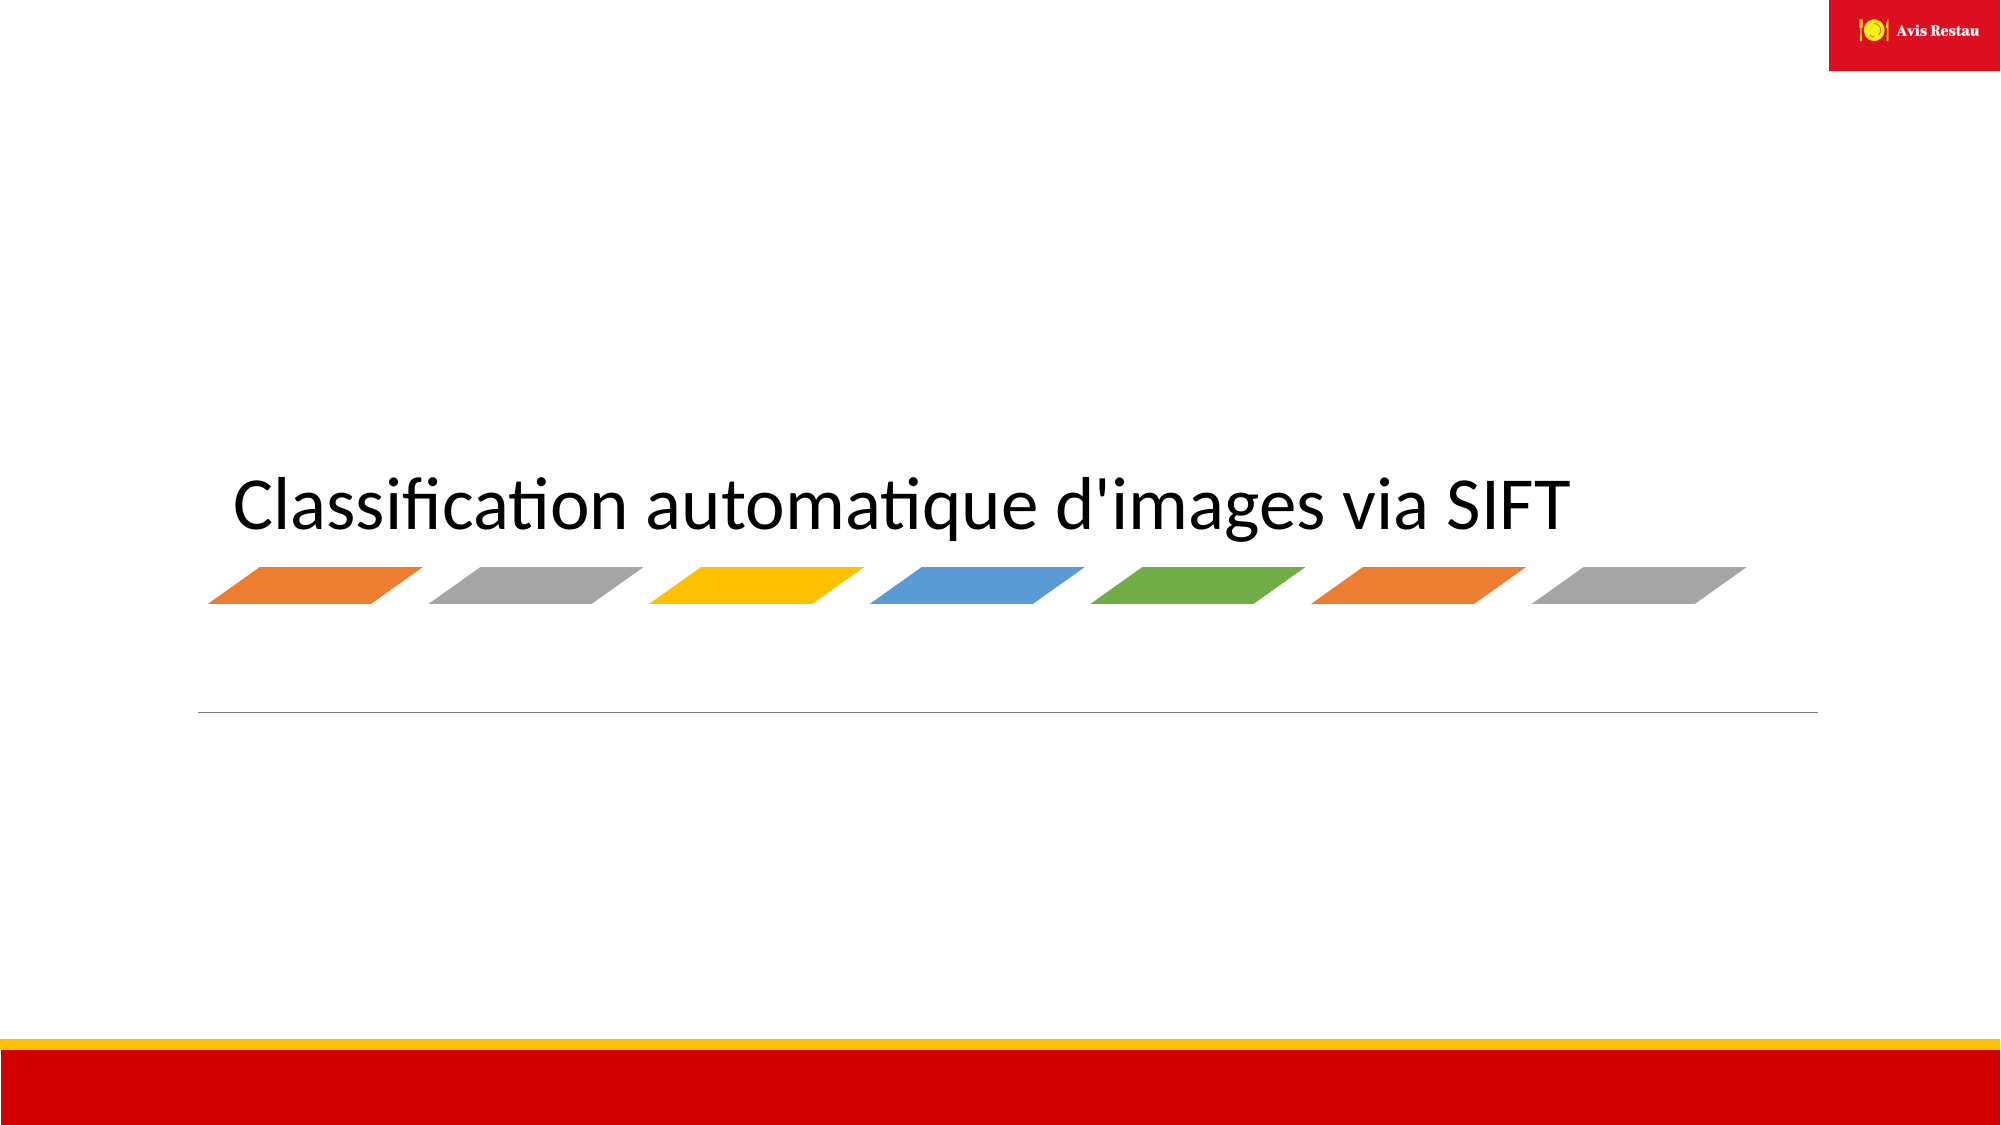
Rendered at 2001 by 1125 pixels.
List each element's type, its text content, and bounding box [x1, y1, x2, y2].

text_box [872, 568, 1082, 603]
text_box [1093, 568, 1303, 603]
text_box [1534, 568, 1744, 603]
picture [1829, 0, 2000, 71]
text_box [211, 568, 420, 603]
text_box [652, 568, 861, 603]
text_box Classification automatique d'images via SIFT [211, 425, 1775, 569]
text_box [431, 568, 641, 603]
text_box [1314, 568, 1523, 603]
